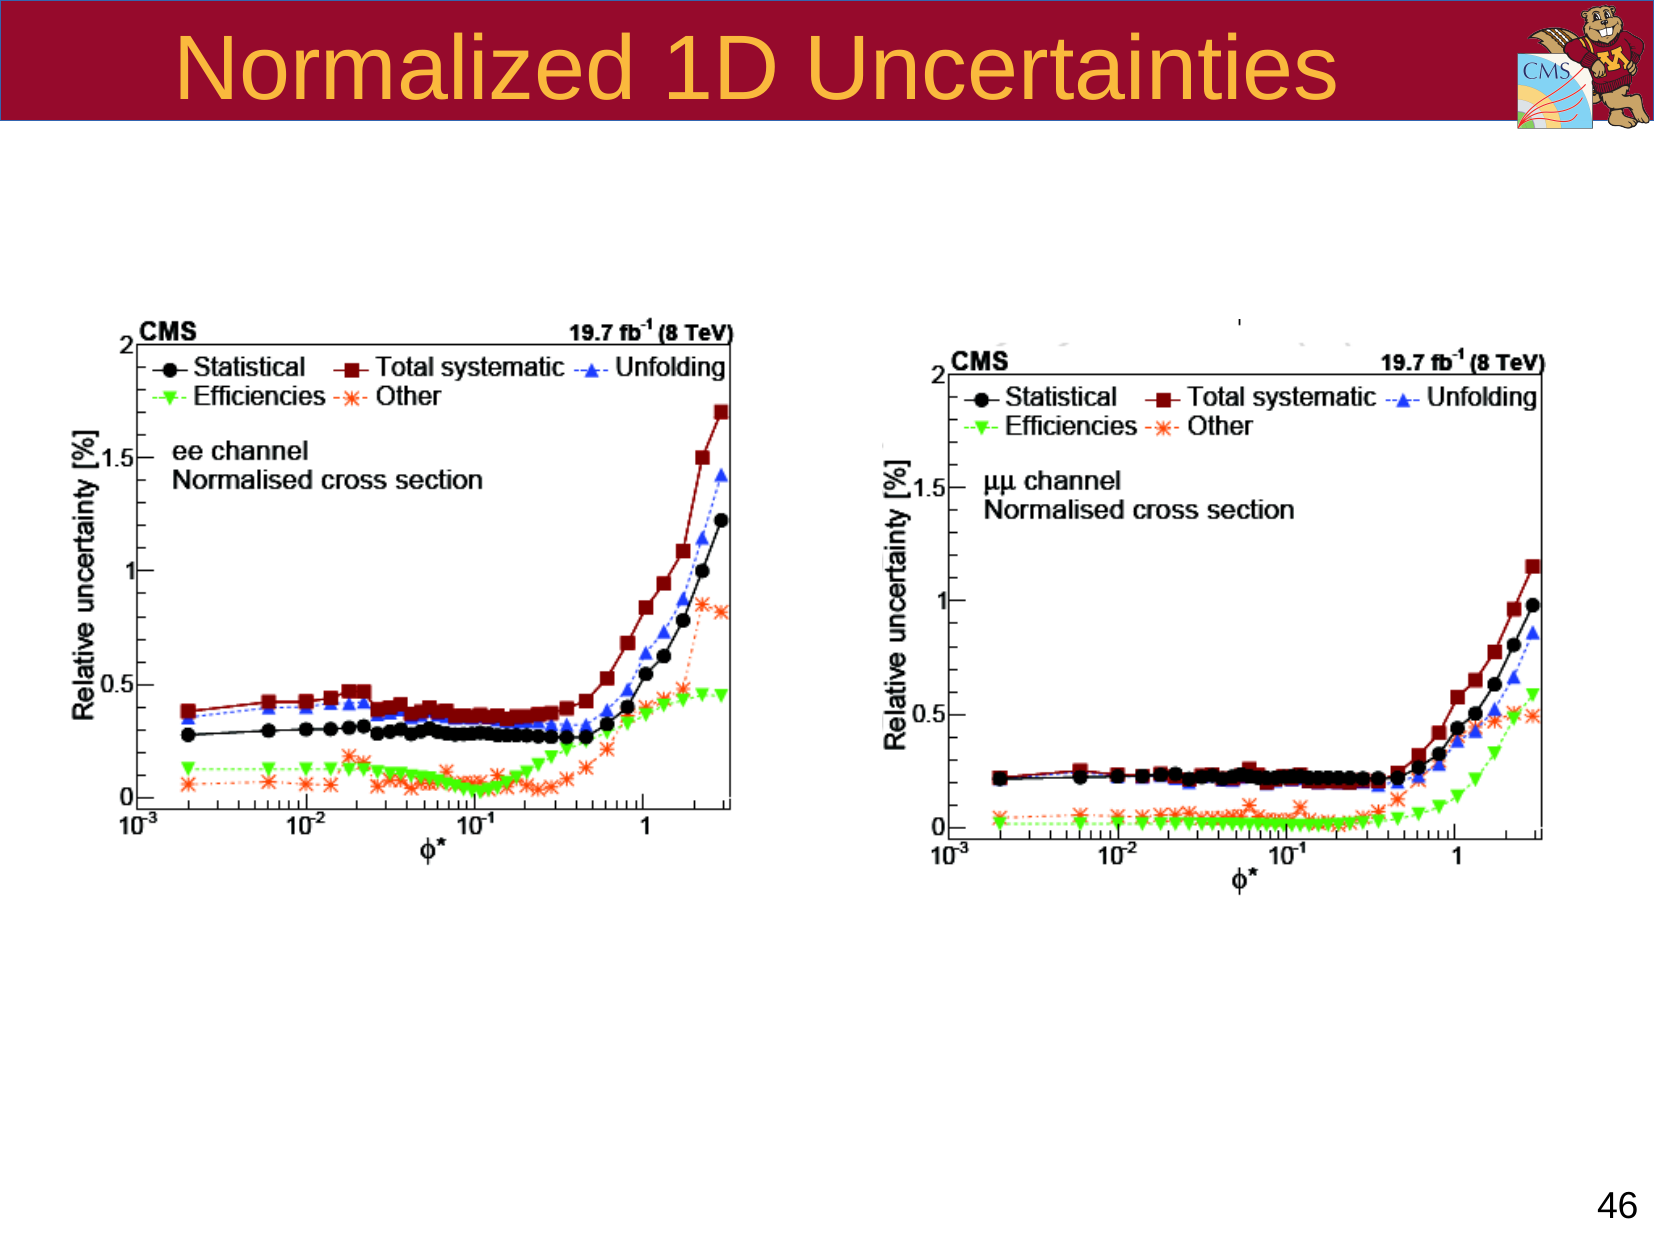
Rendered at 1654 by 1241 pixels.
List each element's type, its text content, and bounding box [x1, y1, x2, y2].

picture [67, 315, 736, 871]
picture [882, 319, 1546, 901]
title Normalized 1D Uncertainties [0, 15, 1516, 121]
picture [1515, 0, 1652, 135]
